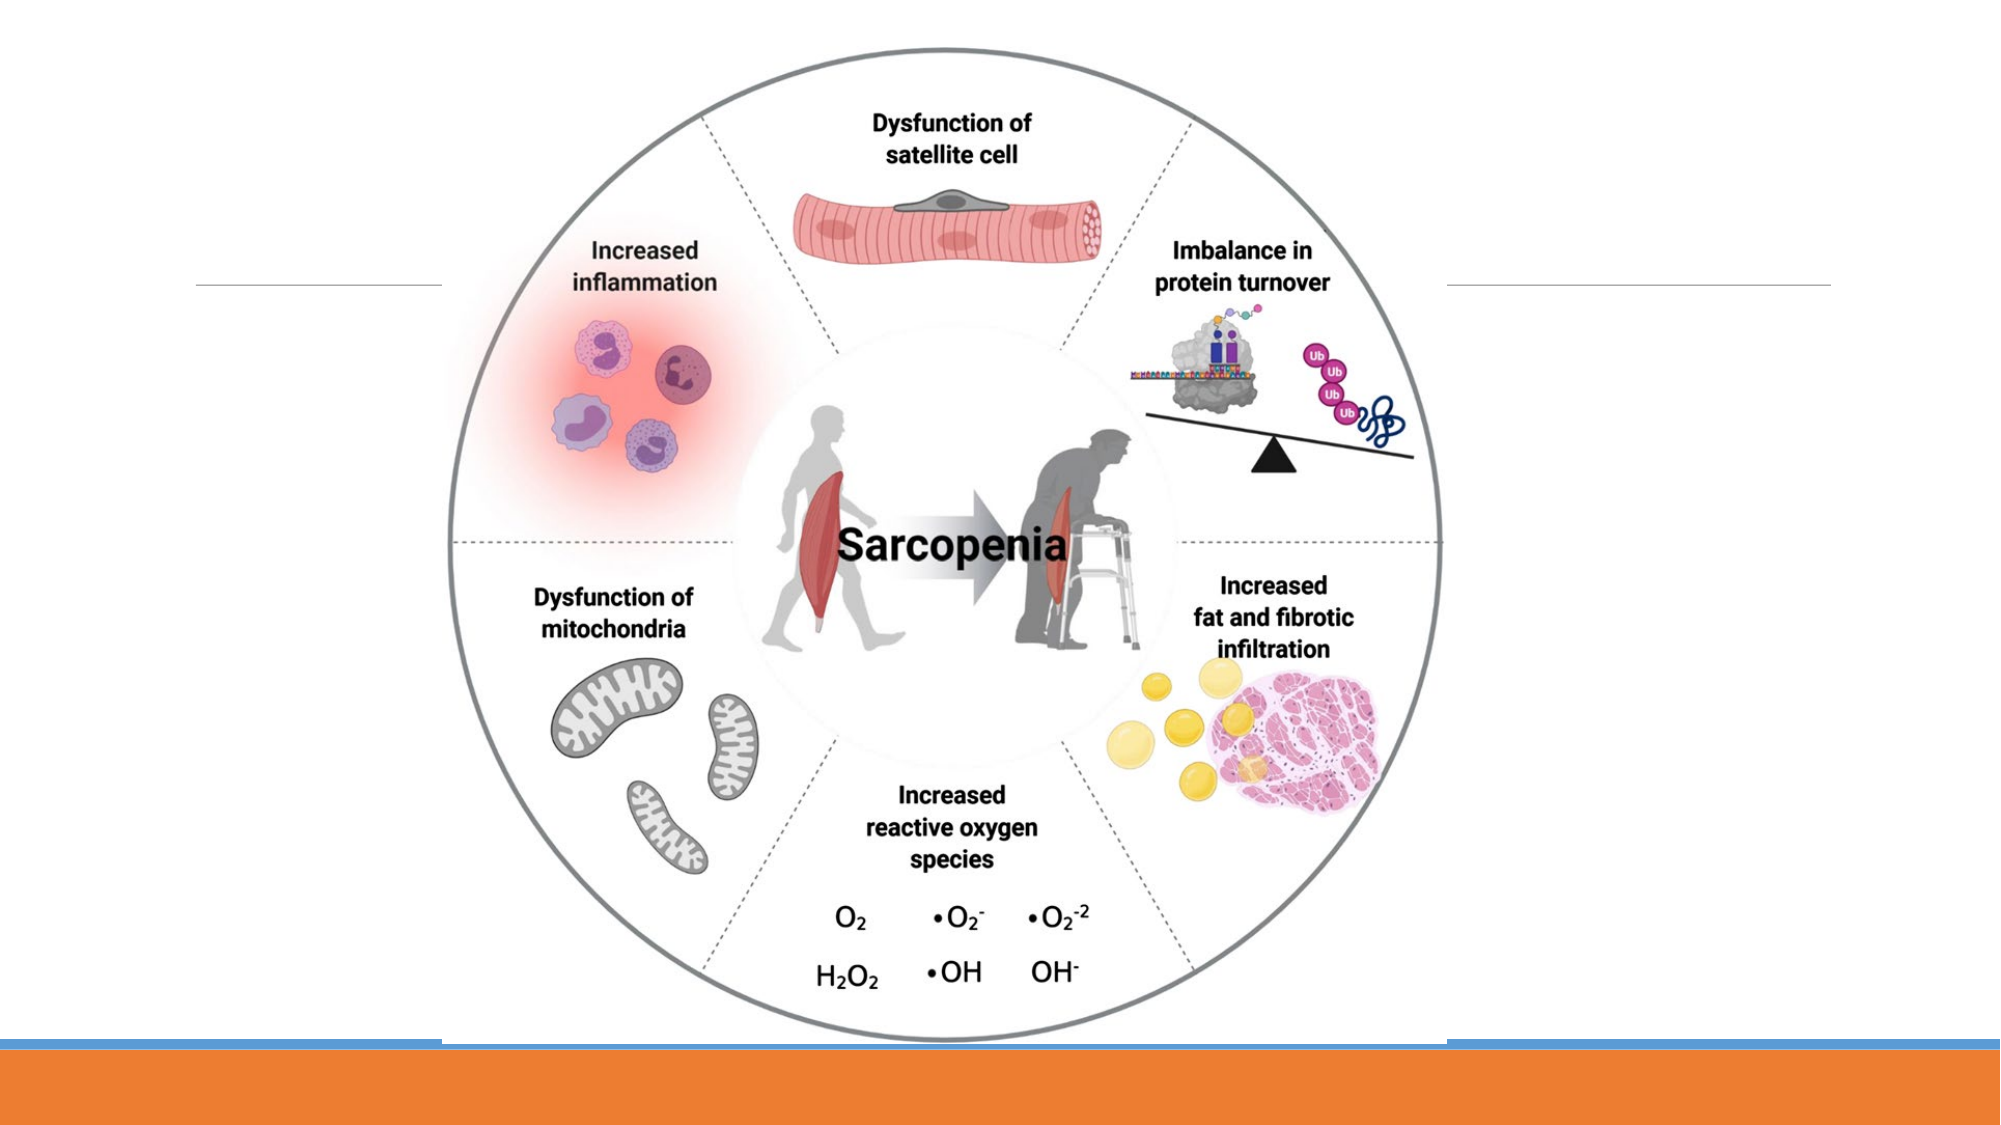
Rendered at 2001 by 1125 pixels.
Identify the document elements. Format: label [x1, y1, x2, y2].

picture [442, 46, 1447, 1044]
